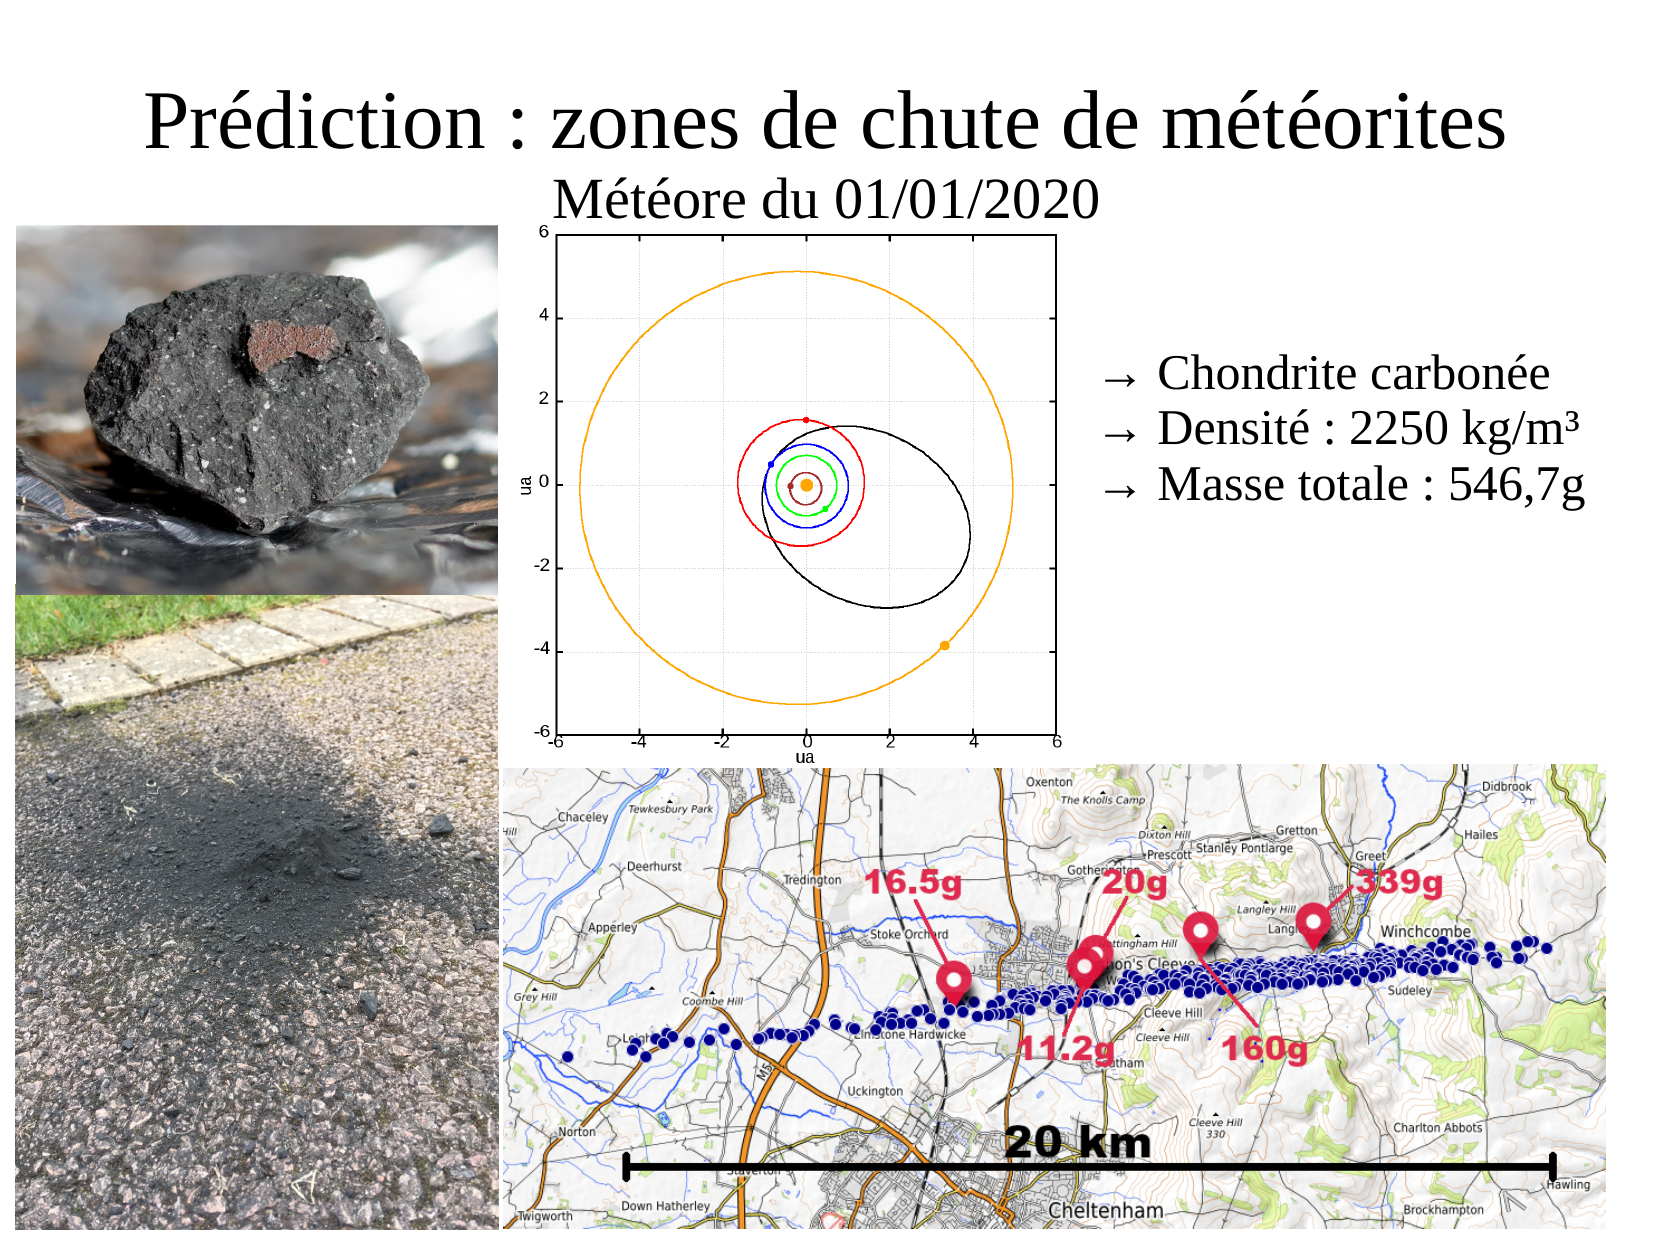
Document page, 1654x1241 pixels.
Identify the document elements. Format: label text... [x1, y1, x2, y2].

subtitle → Chondrite carbonée → Densité : 2250 kg/m³ → Masse totale : 546,7g [1096, 345, 1606, 511]
picture [15, 224, 1606, 1231]
title Prédiction : zones de chute de météorites Météore du 01/01/2020 [82, 49, 1571, 257]
